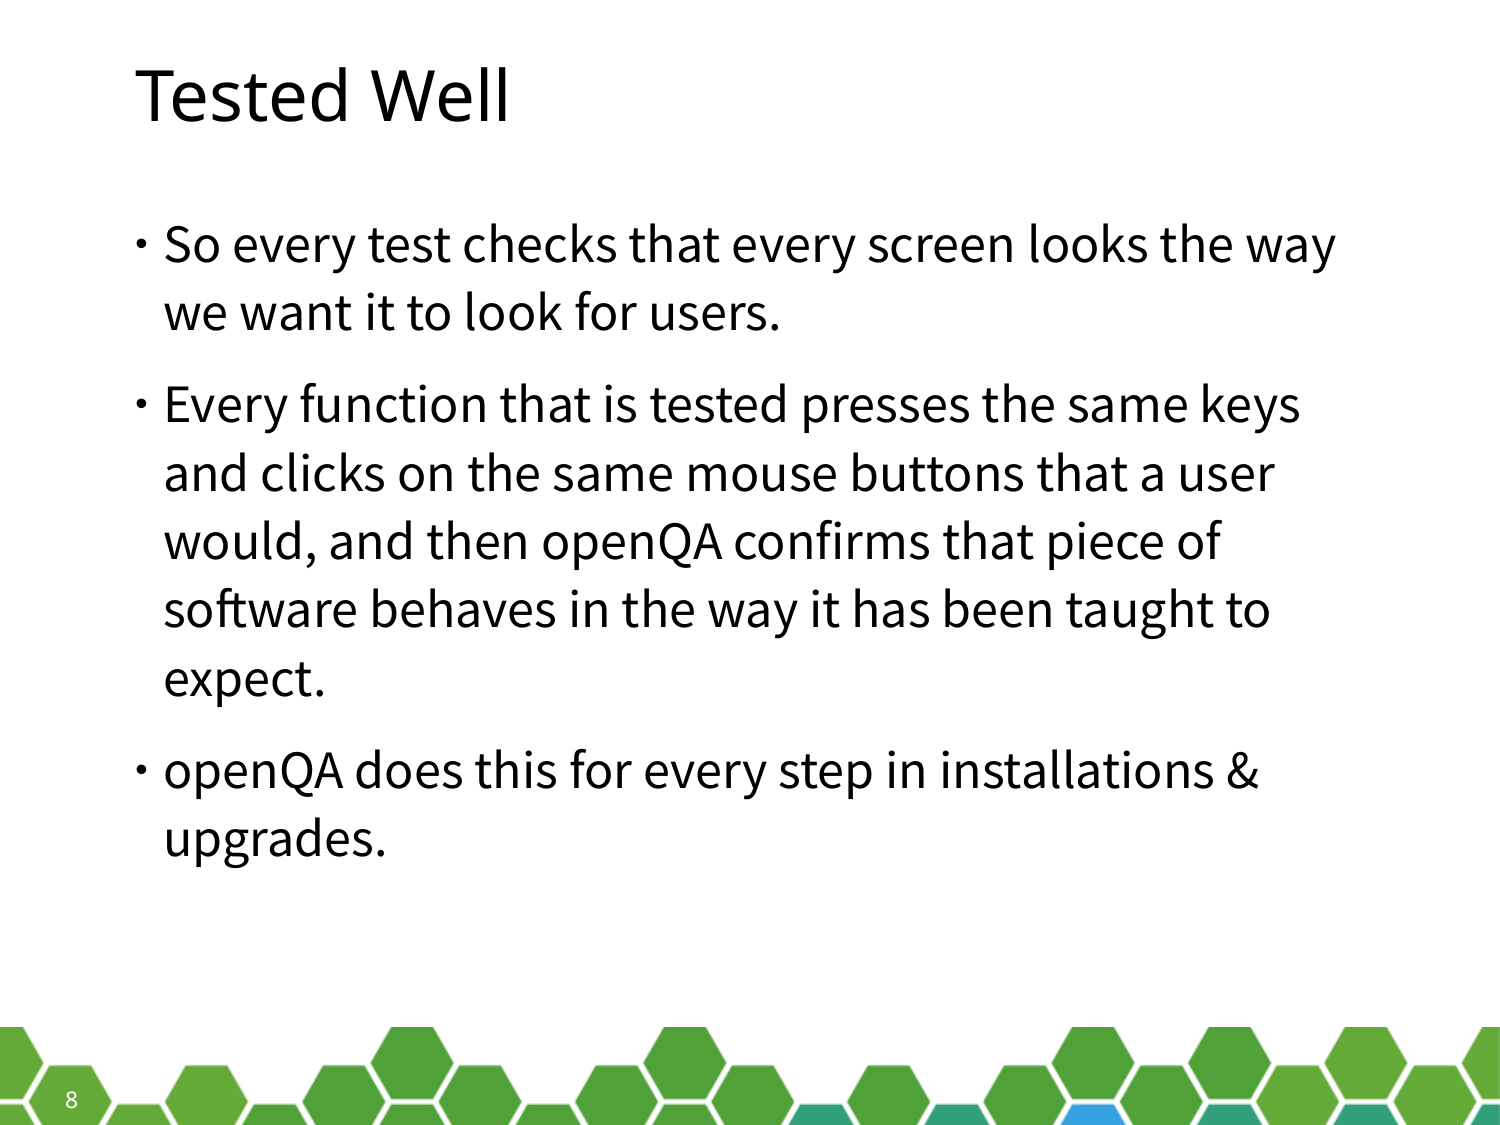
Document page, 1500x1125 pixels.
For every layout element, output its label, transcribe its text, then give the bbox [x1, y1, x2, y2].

list So every test checks that every screen looks the way we want it to look for users. Every function that is tested presses the same keys and clicks on the same mouse buttons that a user would, and then openQA confirms that piece of software behaves in the way it has been taught to expect. openQA does this for every step in installations & upgrades. [135, 208, 1372, 862]
title Tested Well [135, 12, 1372, 175]
picture [0, 1027, 1500, 1125]
